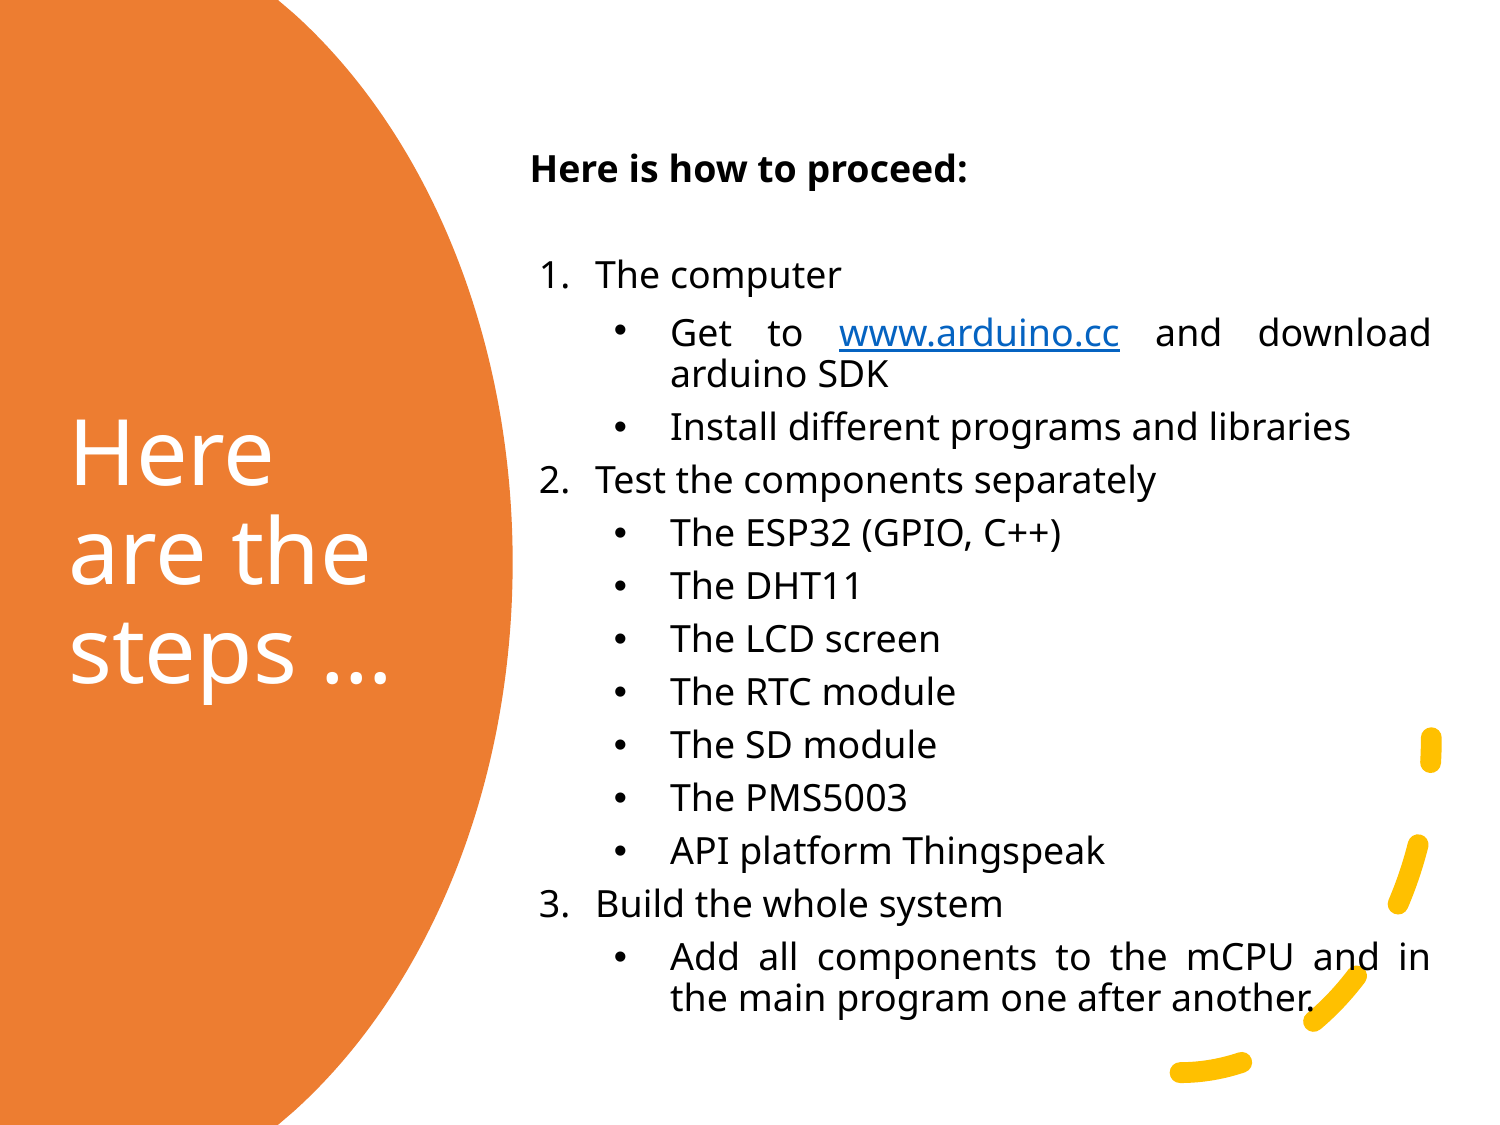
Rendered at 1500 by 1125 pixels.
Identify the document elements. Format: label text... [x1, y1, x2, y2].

text_box Here is how to proceed: The computer Get to www.arduino.cc and download arduino SDK Install different programs and libraries Test the components separately The ESP32 (GPIO, C++) The DHT11 The LCD screen The RTC module The SD module The PMS5003 API platform Thingspeak Build the whole system Add all components to the mCPU and in the main program one after another. [514, 97, 1447, 1073]
title Here are the steps … [53, 189, 447, 921]
text_box [0, 0, 1500, 1125]
